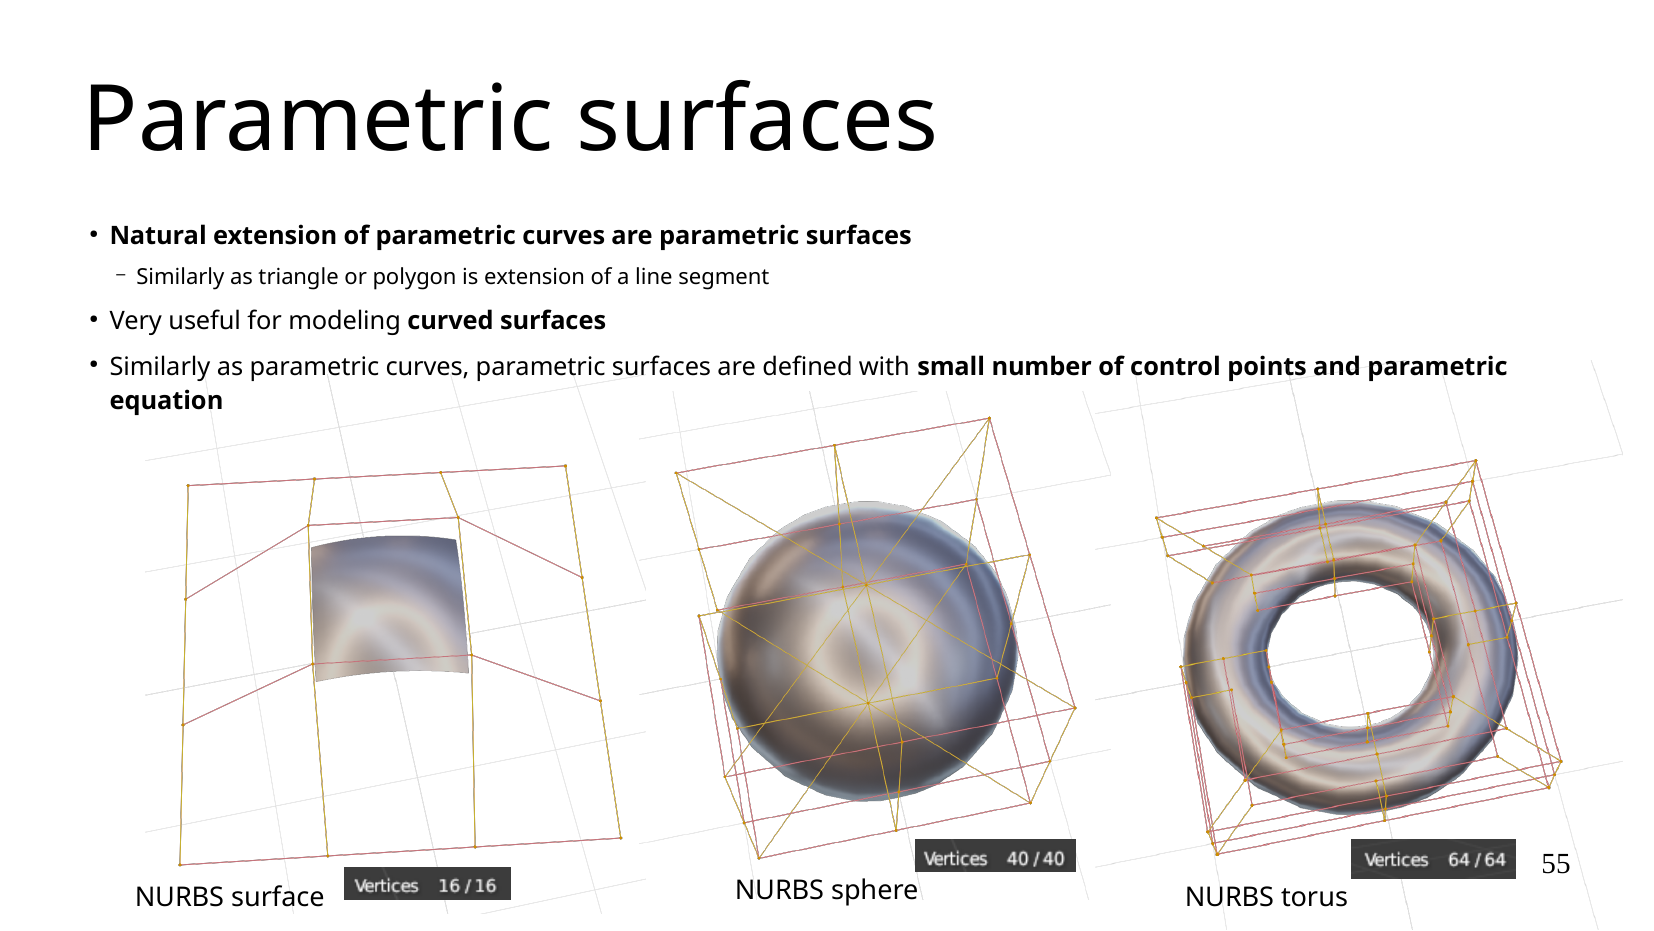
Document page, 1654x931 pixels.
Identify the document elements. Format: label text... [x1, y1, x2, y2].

picture [145, 360, 1623, 931]
title Parametric surfaces [82, 37, 1571, 193]
text_box NURBS torus [1170, 870, 1411, 931]
list Natural extension of parametric curves are parametric surfaces Similarly as triangle or polygon is extension of a line segment Very useful for modeling curved surfaces Similarly as parametric curves, parametric surfaces are defined with small number of control points and parametric equation [82, 217, 1571, 421]
text_box NURBS sphere [720, 863, 961, 931]
text_box NURBS surface [120, 870, 361, 931]
